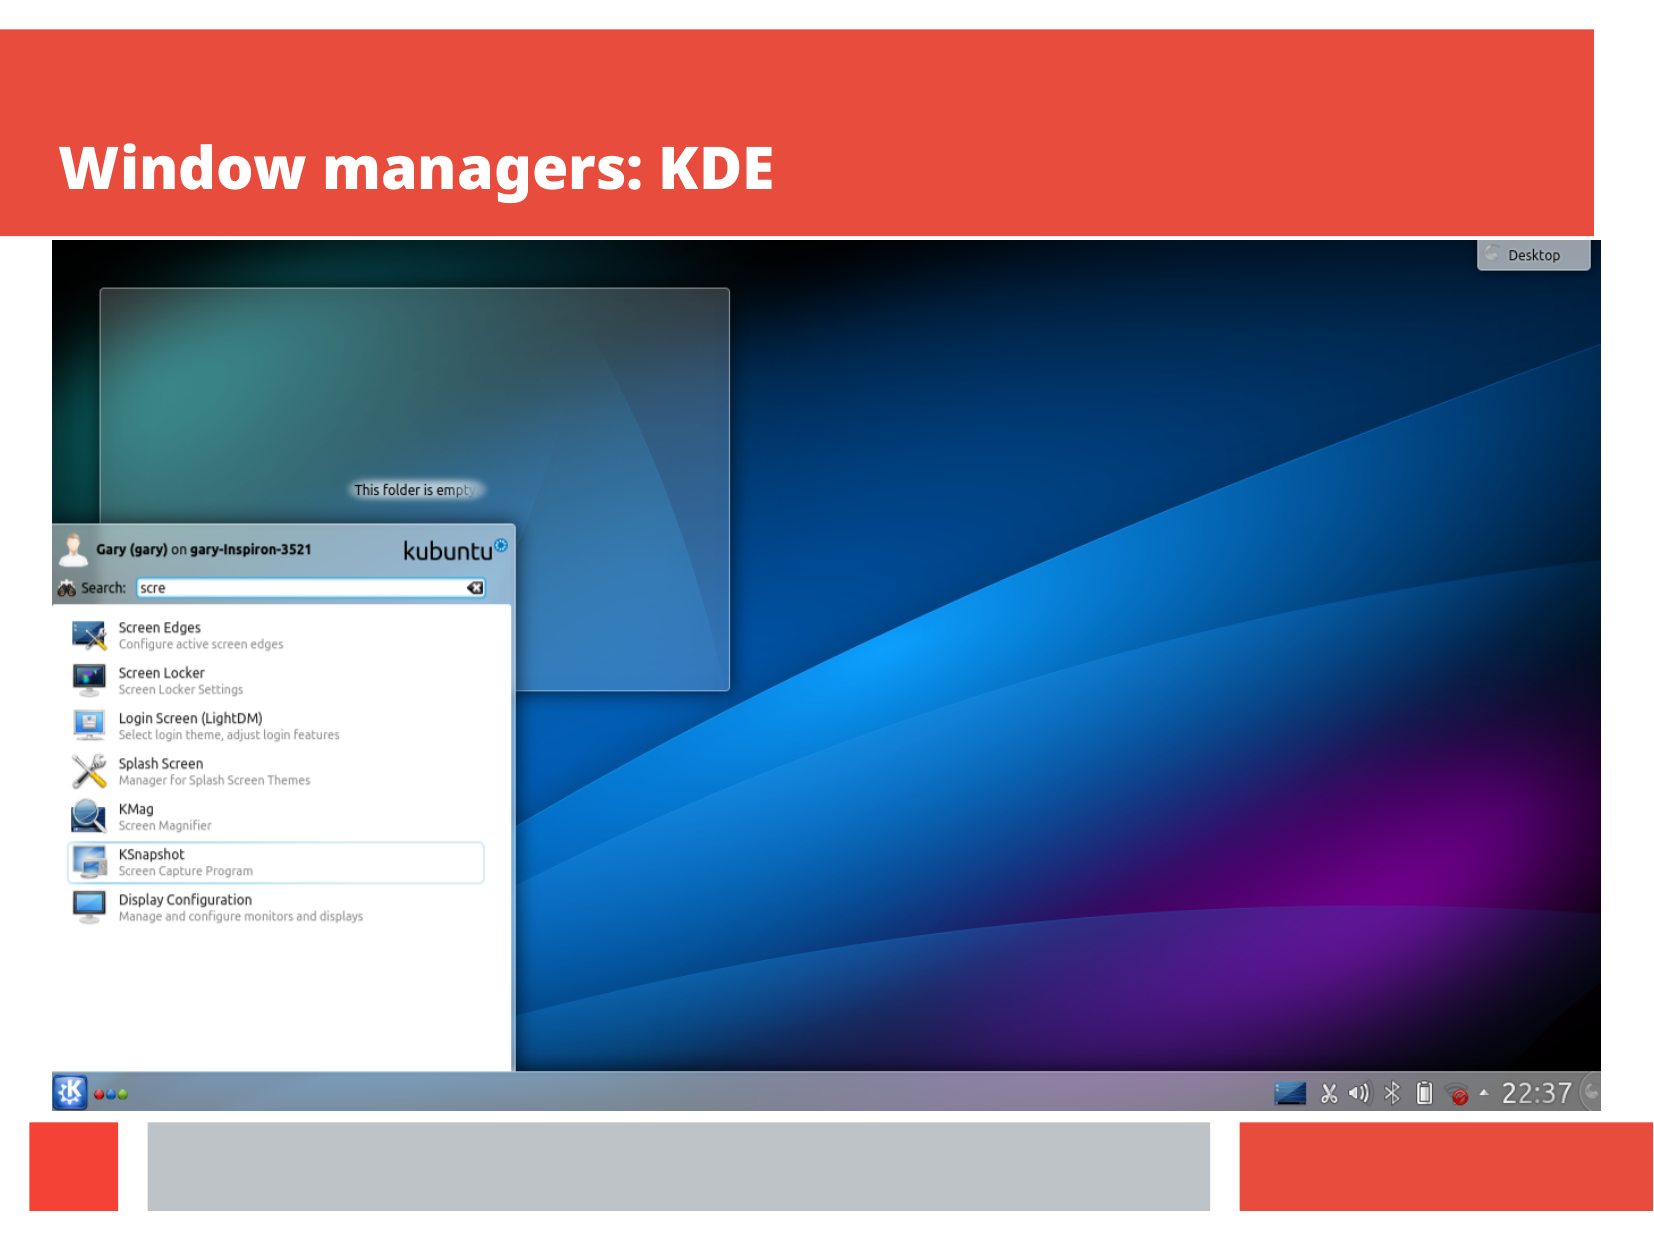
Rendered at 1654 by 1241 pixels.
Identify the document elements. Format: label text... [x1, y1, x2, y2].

title Window managers: KDE [58, 59, 1594, 207]
picture [52, 240, 1601, 1111]
